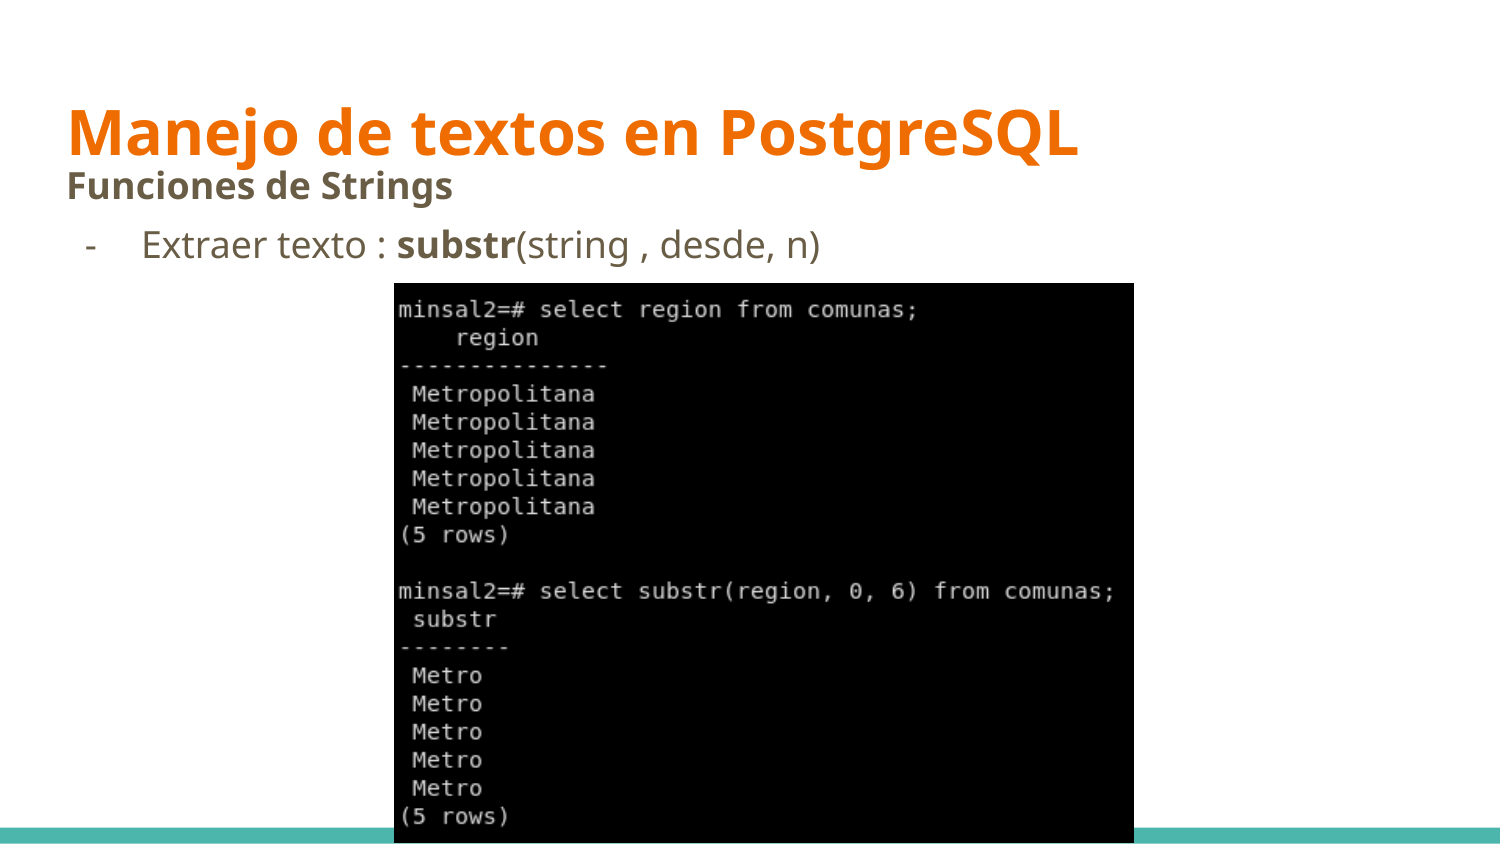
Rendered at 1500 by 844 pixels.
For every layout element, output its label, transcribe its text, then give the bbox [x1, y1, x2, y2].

picture [394, 283, 1134, 843]
title Manejo de textos en PostgreSQL [51, 72, 1449, 136]
list Funciones de Strings Extraer texto : substr(string , desde, n) [51, 136, 1449, 745]
